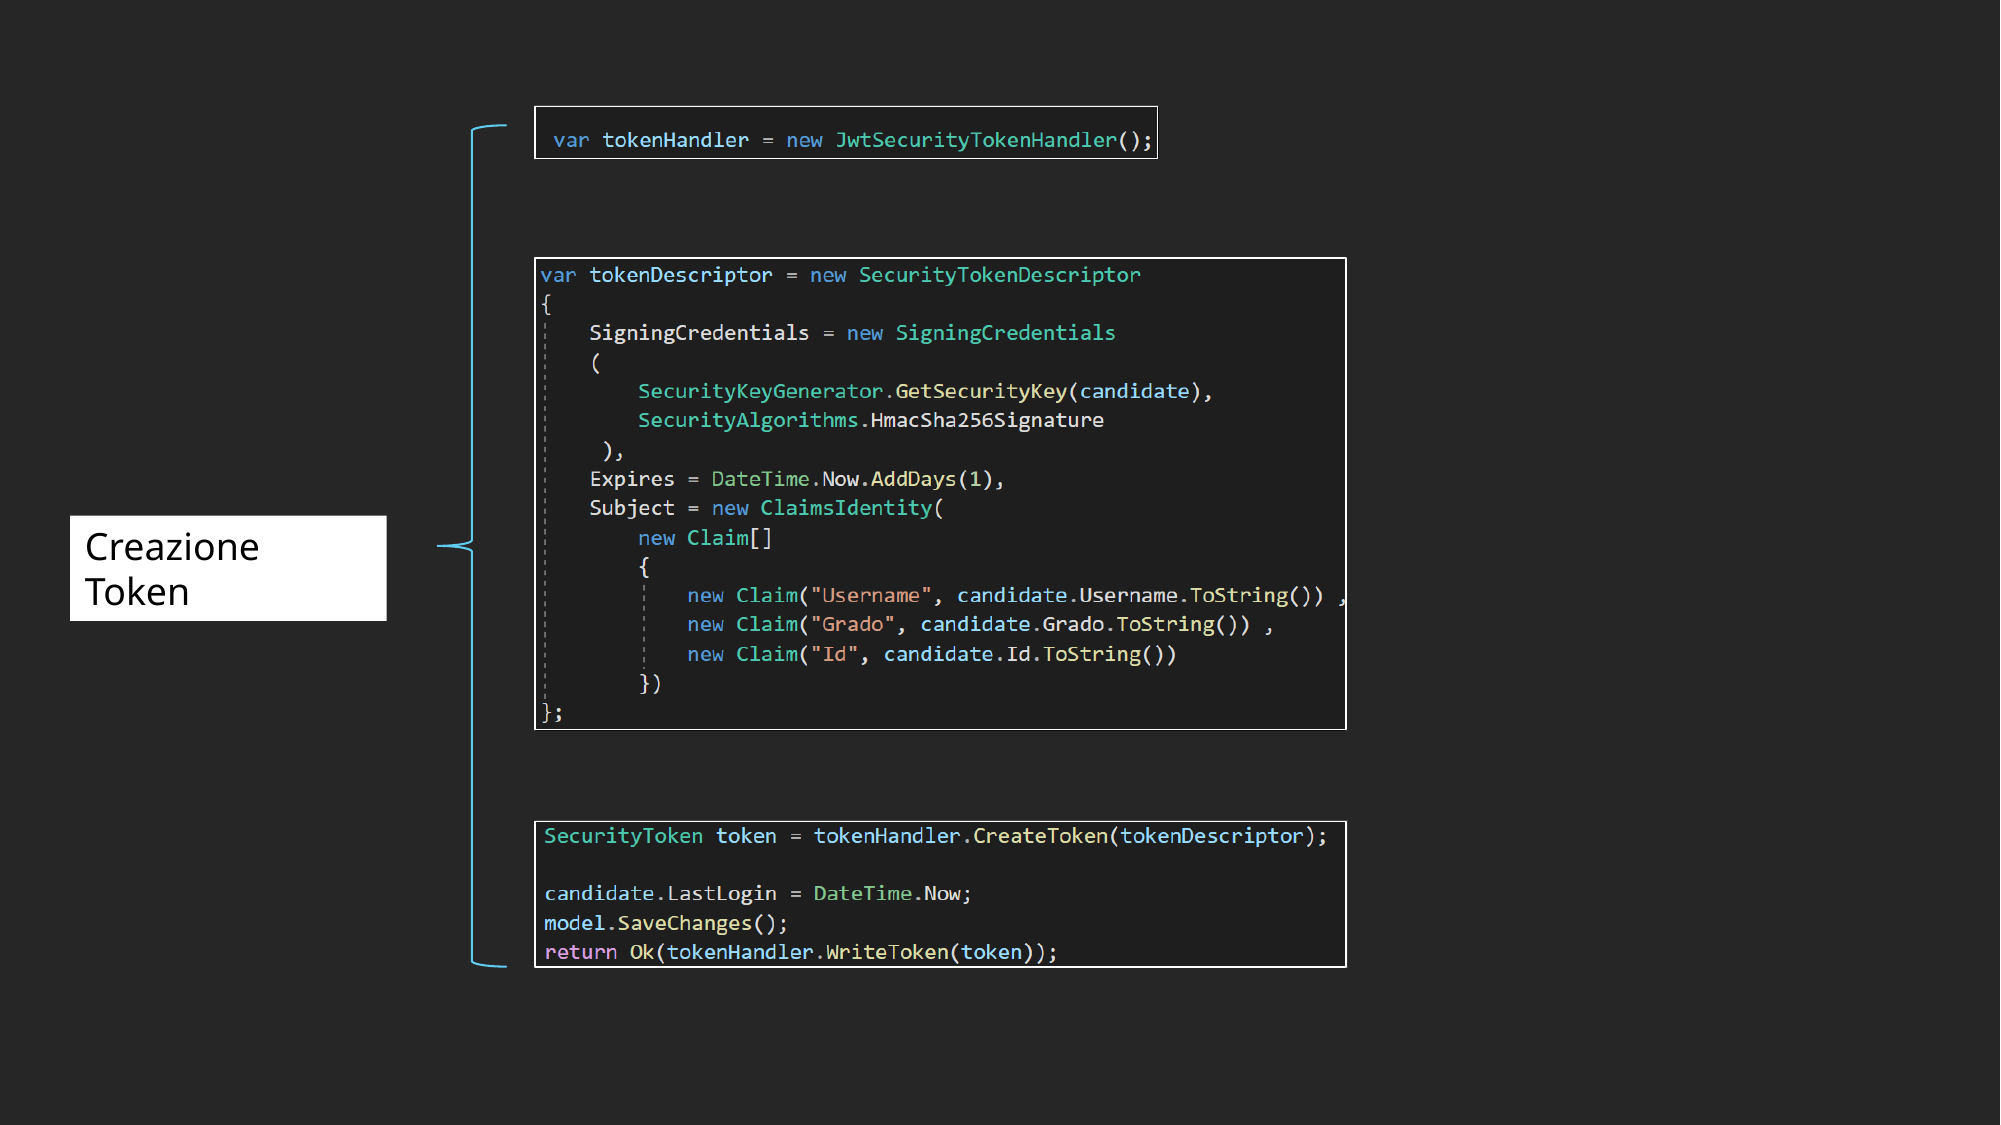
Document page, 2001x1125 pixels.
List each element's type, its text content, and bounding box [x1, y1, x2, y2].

picture [535, 258, 1346, 729]
text_box Creazione Token [70, 515, 387, 577]
picture [535, 822, 1346, 967]
picture [535, 107, 1157, 158]
